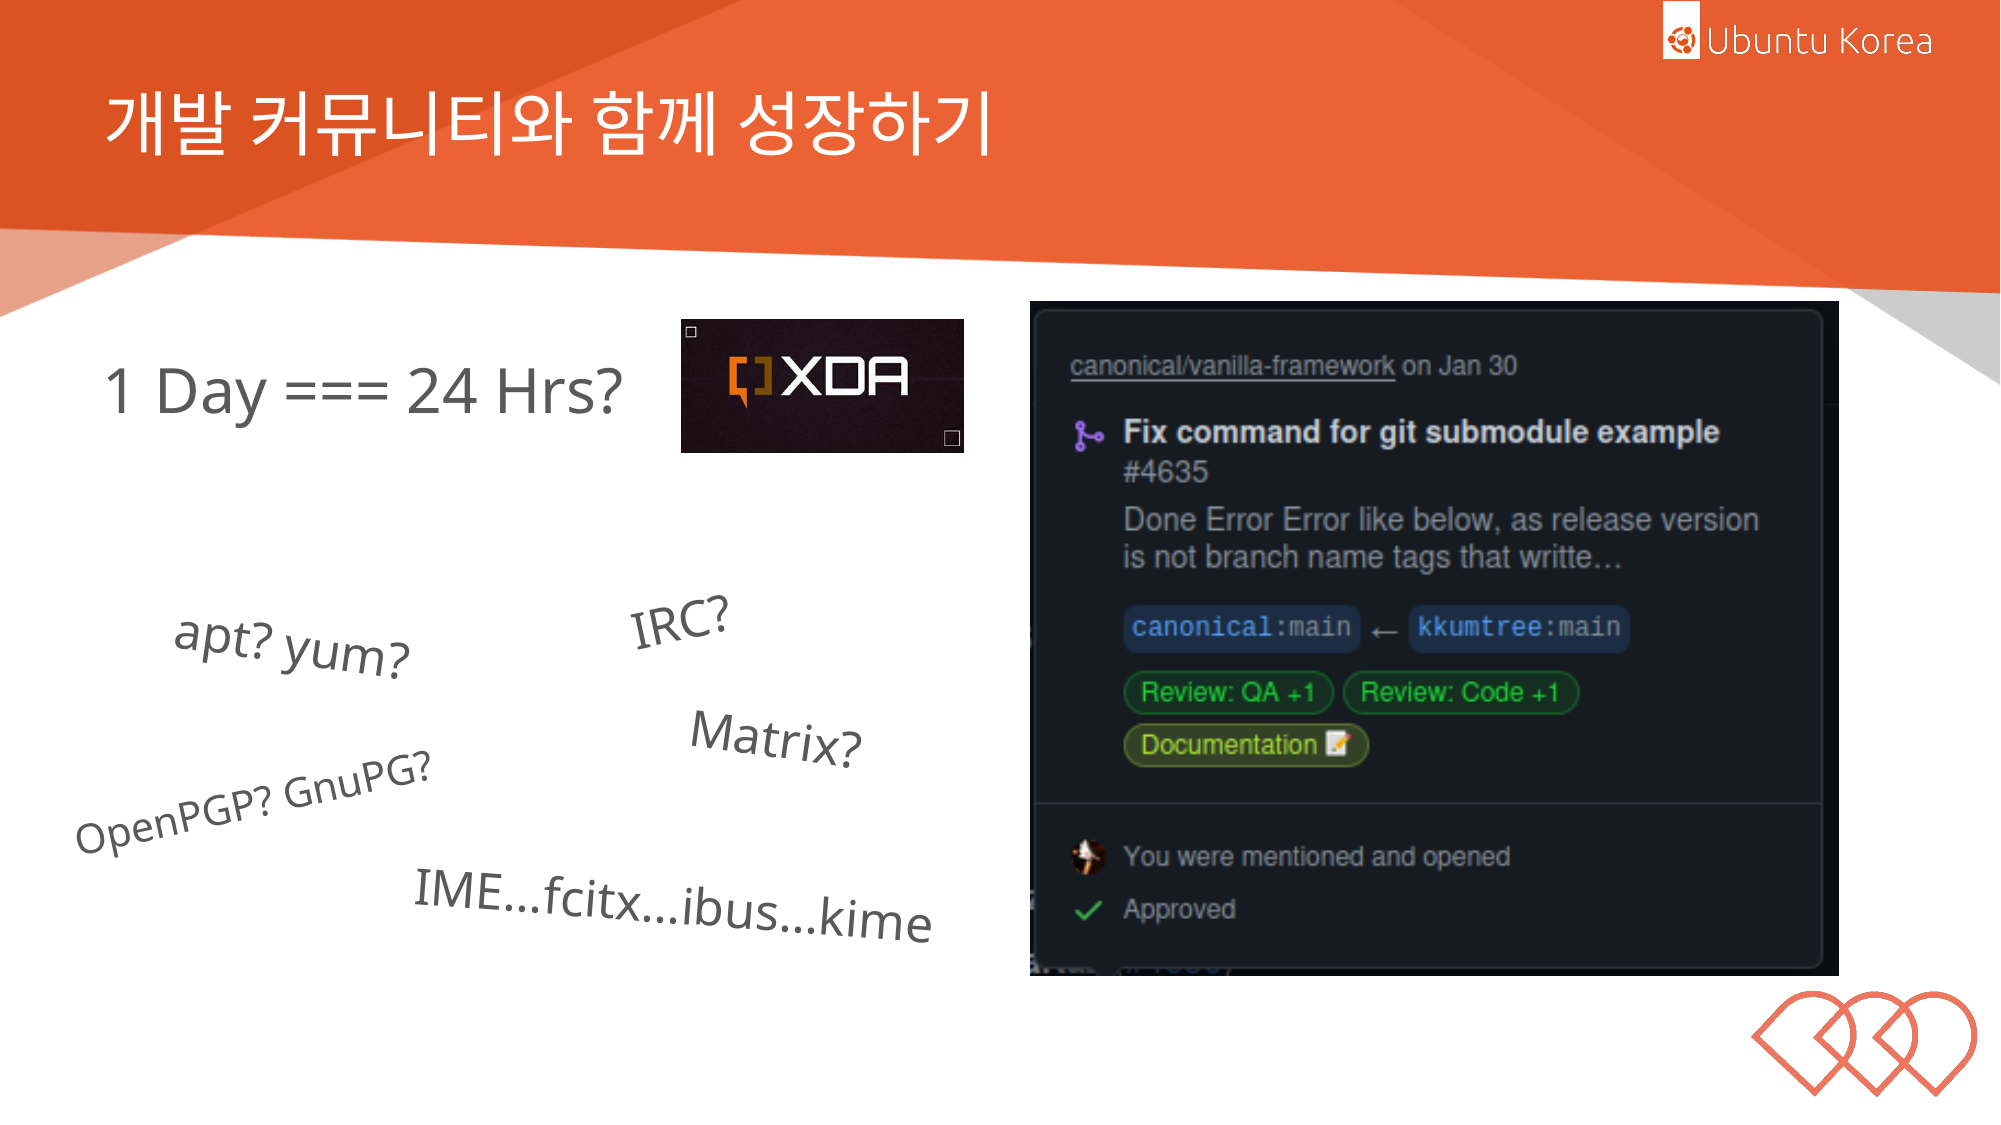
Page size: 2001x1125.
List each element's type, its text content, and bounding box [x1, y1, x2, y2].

list IRC? [599, 542, 792, 707]
picture [0, 0, 2001, 1125]
list Matrix? [660, 664, 940, 833]
list 1 Day === 24 Hrs? [82, 319, 677, 453]
list OpenPGP? GnuPG? [43, 690, 544, 924]
list apt? yum? [145, 566, 642, 766]
title 개발 커뮤니티와 함께 성장하기 [83, 59, 1757, 186]
list IME…fcitx…ibus…kime [389, 831, 984, 1002]
